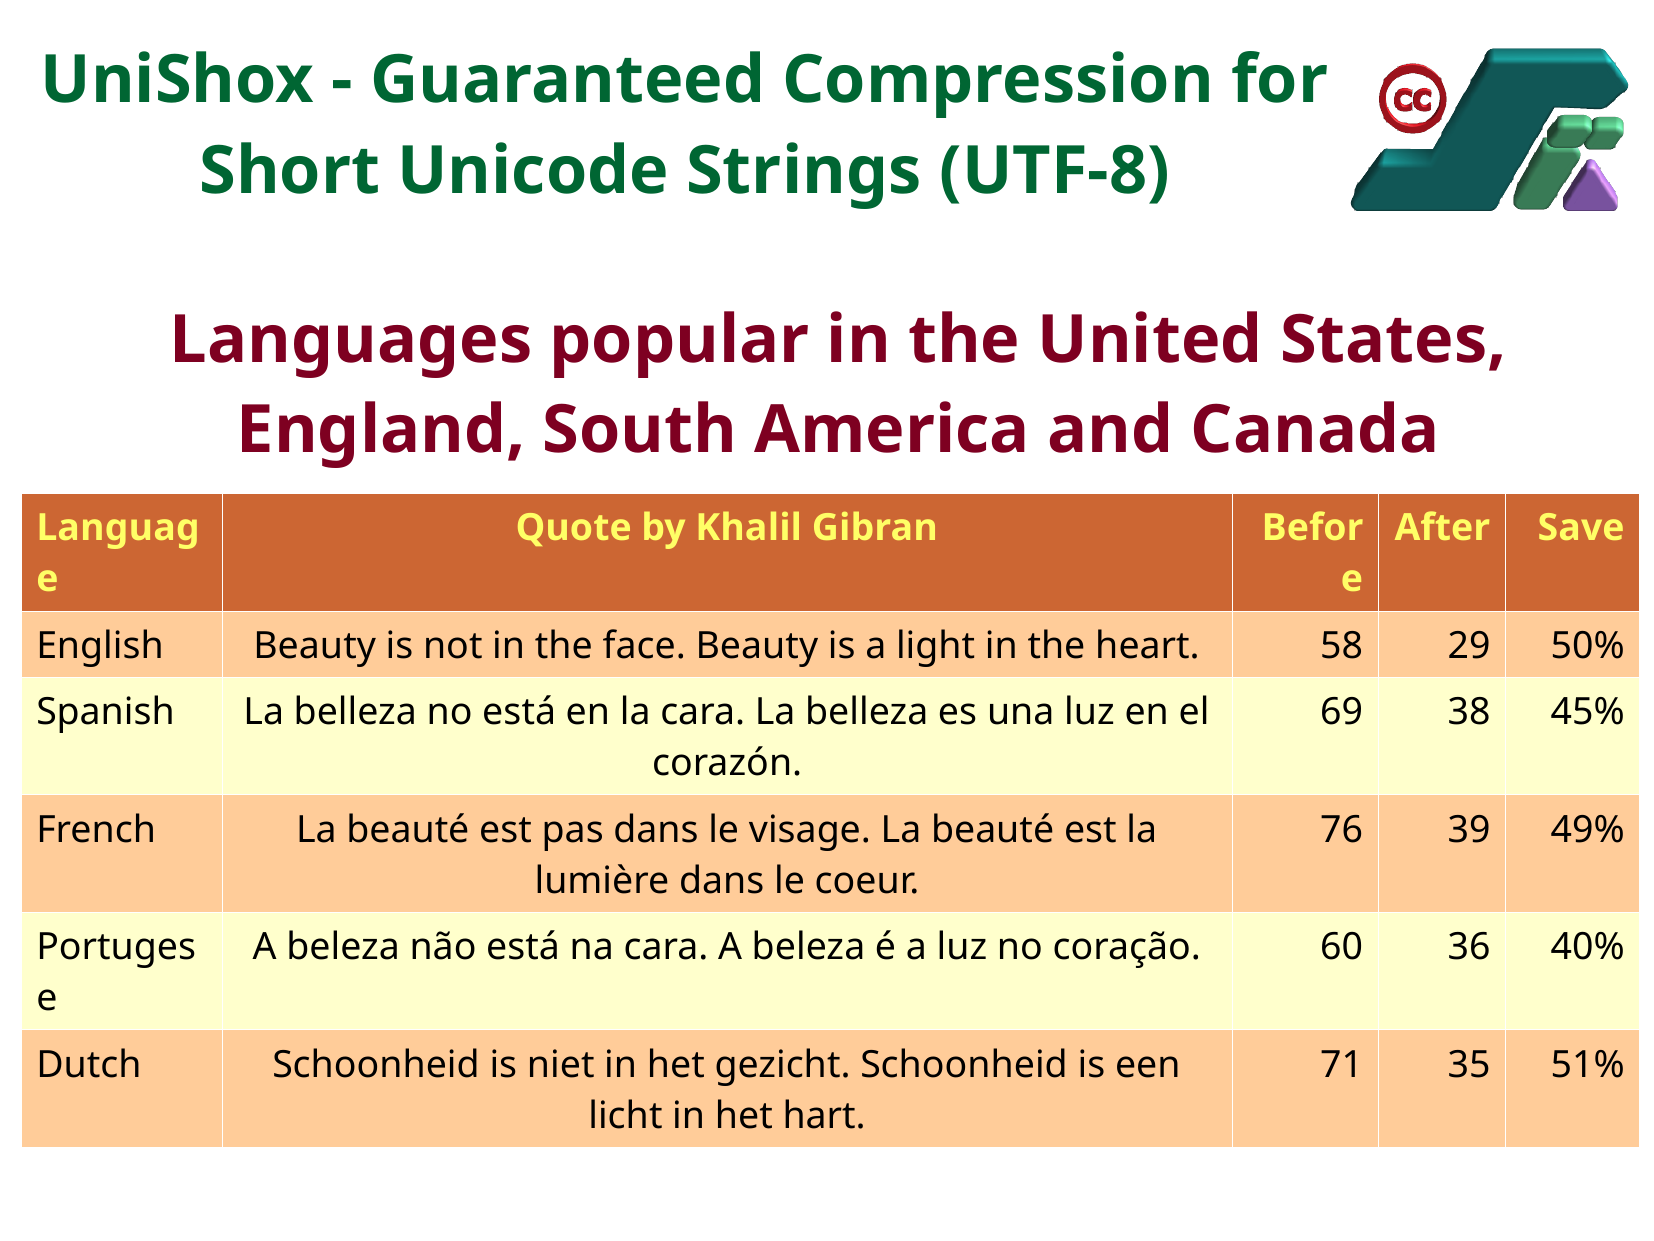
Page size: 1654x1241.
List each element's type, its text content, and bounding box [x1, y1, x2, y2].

table_cell 29 [1379, 612, 1505, 677]
table_cell 40% [1506, 913, 1639, 1029]
table_cell 45% [1506, 678, 1639, 794]
table_cell 39 [1379, 795, 1505, 912]
table_header Before [1233, 494, 1378, 611]
picture [1340, 47, 1630, 213]
table_cell 38 [1379, 678, 1505, 794]
table_cell 49% [1506, 795, 1639, 912]
table_cell 76 [1233, 795, 1378, 912]
text_box UniShox - Guaranteed Compression for Short Unicode Strings (UTF-8) [23, 23, 1347, 237]
table_header After [1379, 494, 1505, 611]
table_cell 51% [1506, 1030, 1639, 1147]
table_cell 35 [1379, 1030, 1505, 1147]
text_box Languages popular in the United States, England, South America and Canada [59, 283, 1619, 459]
table_cell Beauty is not in the face. Beauty is a light in the heart. [223, 612, 1232, 677]
table_cell 69 [1233, 678, 1378, 794]
table_cell Dutch [22, 1030, 222, 1147]
table_cell 60 [1233, 913, 1378, 1029]
table_cell Portugese [22, 913, 222, 1029]
table_cell 71 [1233, 1030, 1378, 1147]
table_cell 58 [1233, 612, 1378, 677]
table_cell A beleza não está na cara. A beleza é a luz no coração. [223, 913, 1232, 1029]
table_cell La beauté est pas dans le visage. La beauté est la lumière dans le coeur. [223, 795, 1232, 912]
table_cell Spanish [22, 678, 222, 794]
table_cell 36 [1379, 913, 1505, 1029]
table_cell La belleza no está en la cara. La belleza es una luz en el corazón. [223, 678, 1232, 794]
table_cell French [22, 795, 222, 912]
table_cell Schoonheid is niet in het gezicht. Schoonheid is een licht in het hart. [223, 1030, 1232, 1147]
table_header Language [22, 494, 222, 611]
table_header Quote by Khalil Gibran [223, 494, 1232, 611]
table_header Save [1506, 494, 1639, 611]
table_cell English [22, 612, 222, 677]
table_cell 50% [1506, 612, 1639, 677]
